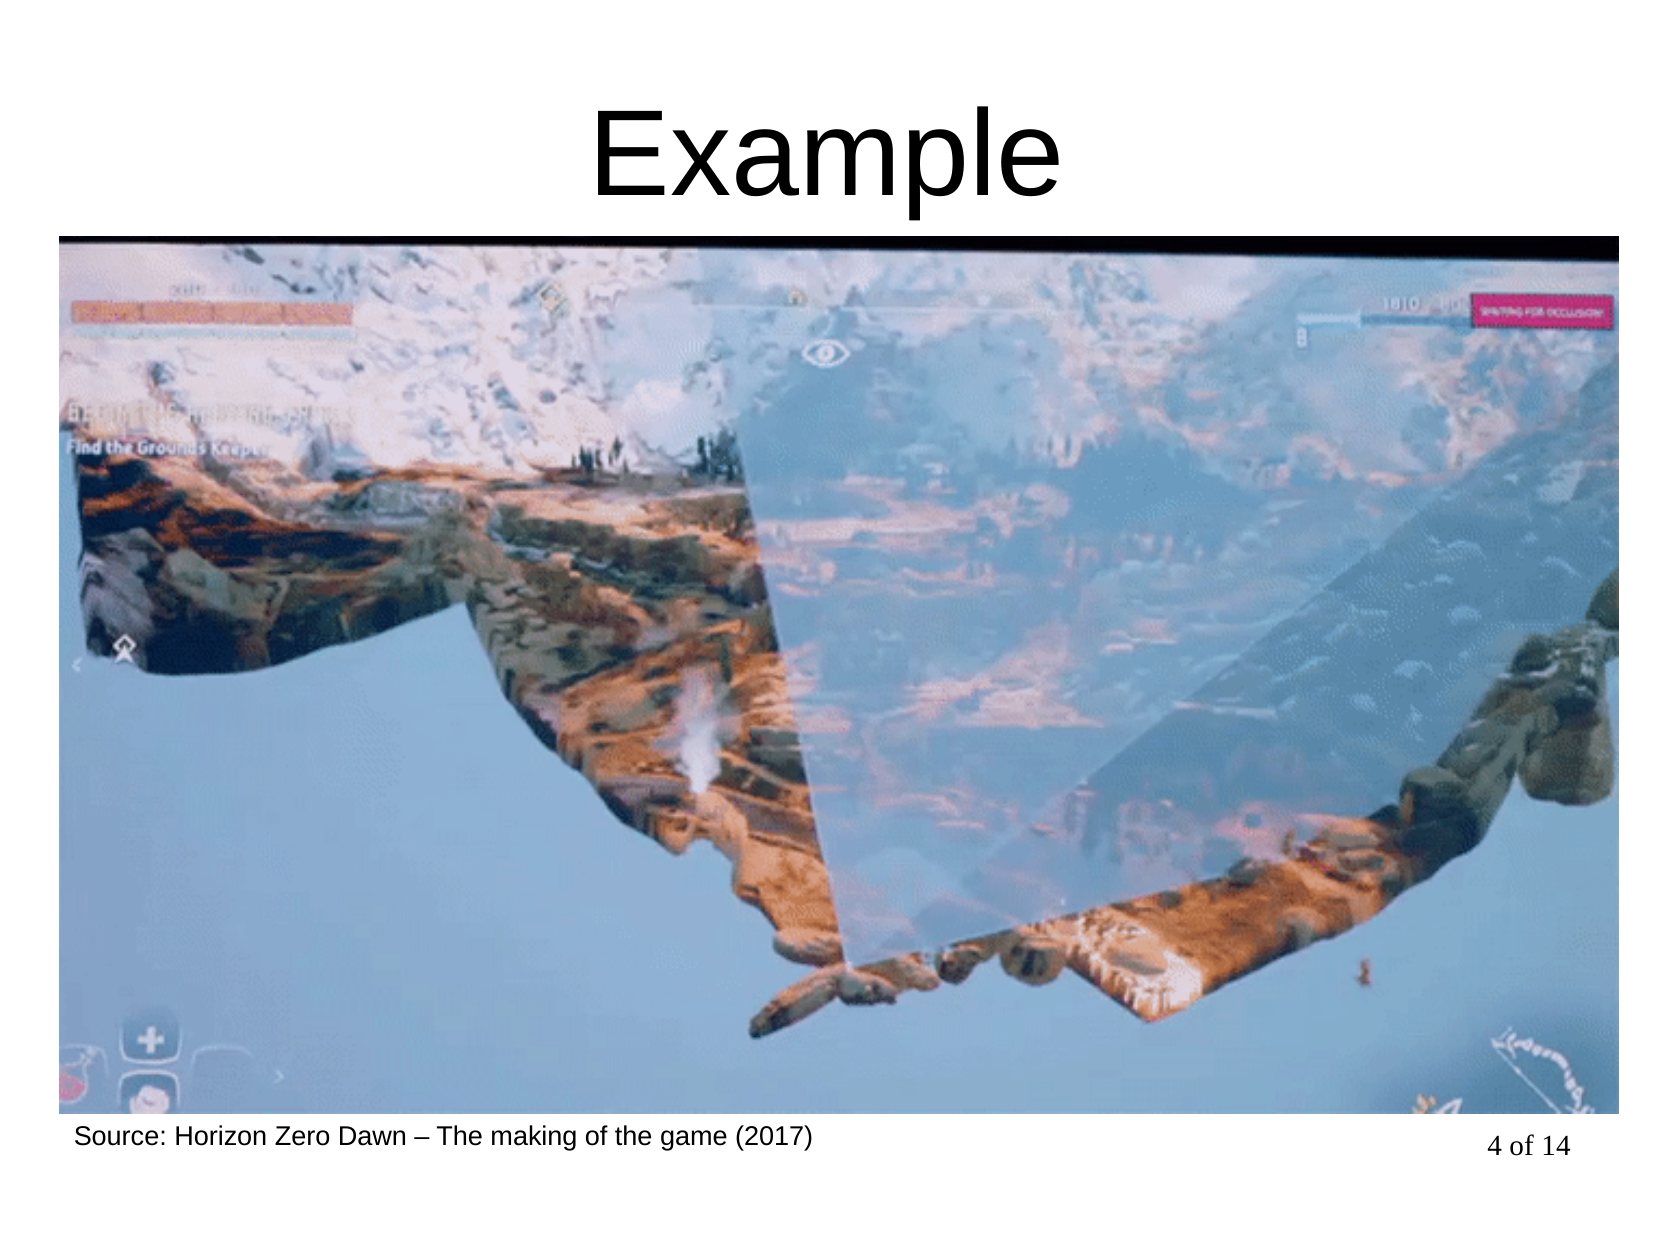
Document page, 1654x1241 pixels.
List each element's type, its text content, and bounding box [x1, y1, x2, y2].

text_box Source: Horizon Zero Dawn – The making of the game (2017) [59, 1113, 1441, 1212]
picture [59, 236, 1619, 1114]
title Example [82, 49, 1571, 236]
